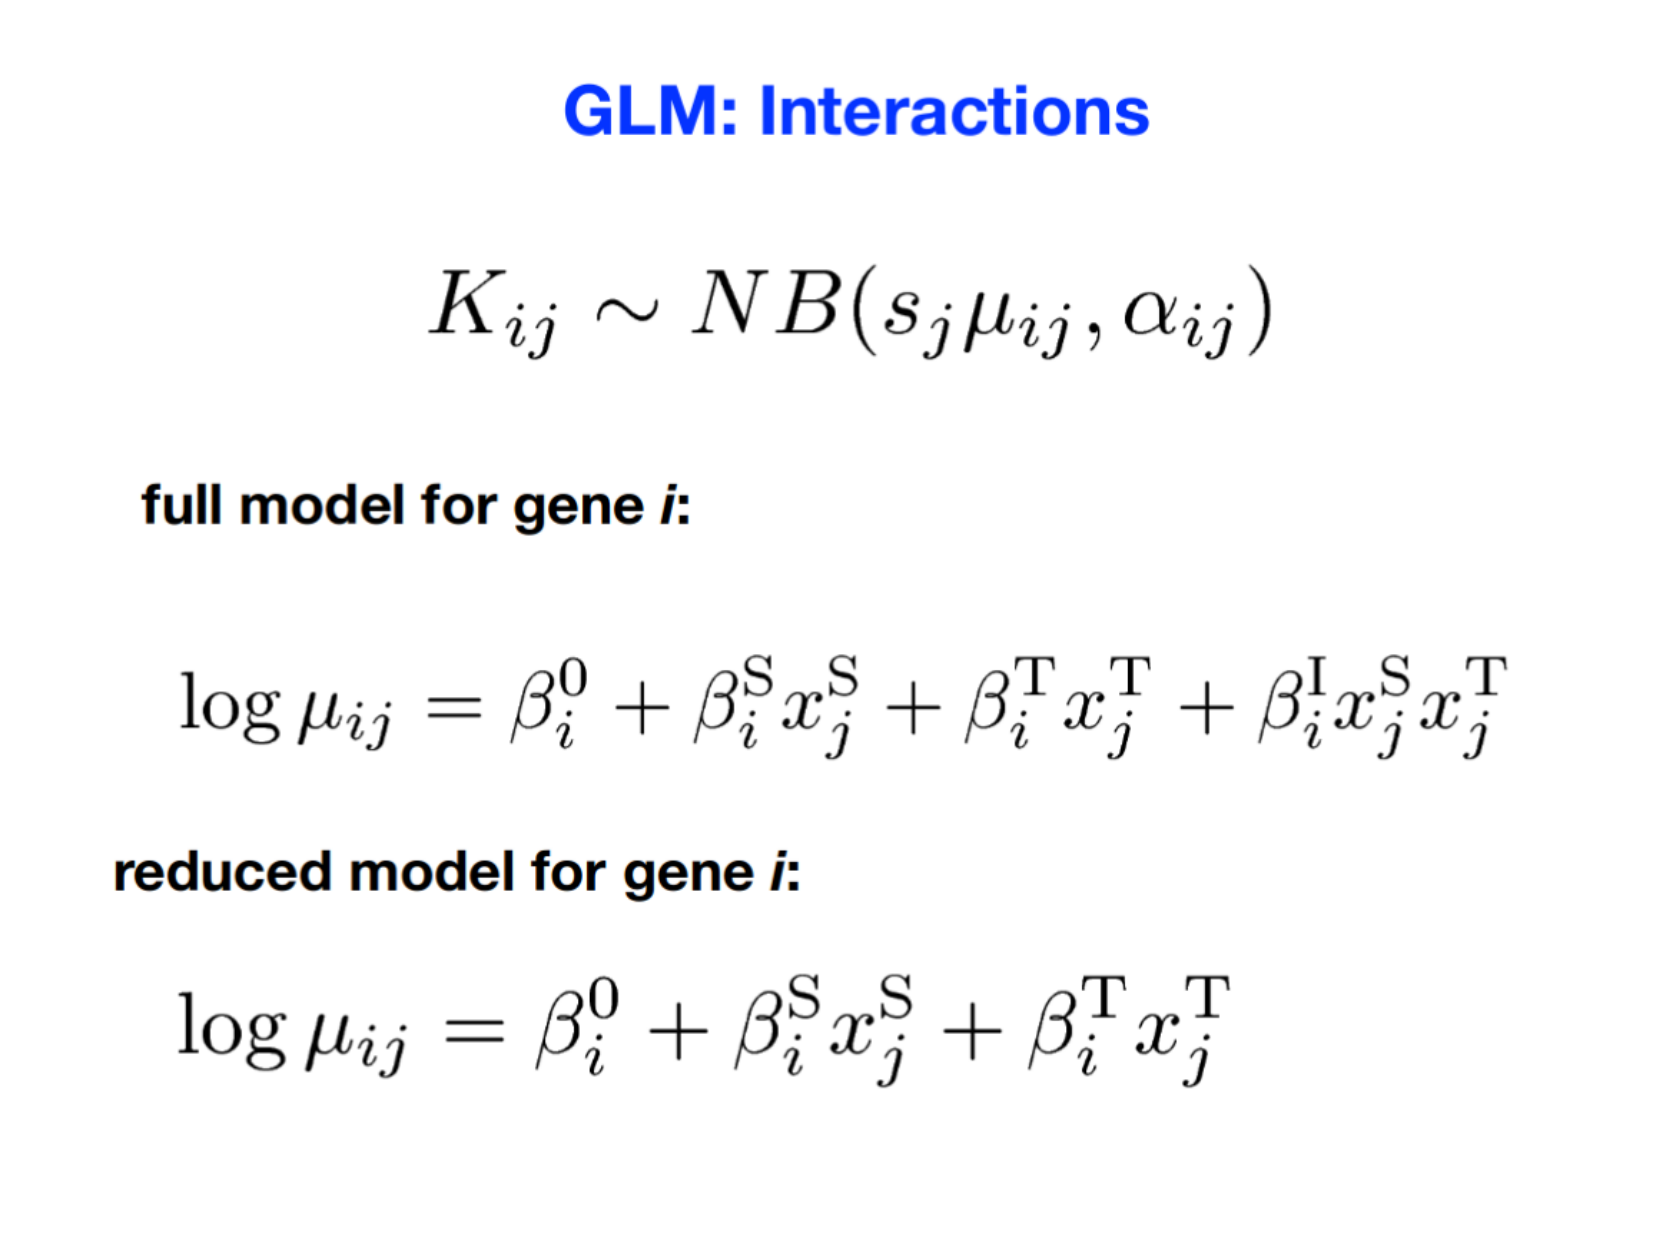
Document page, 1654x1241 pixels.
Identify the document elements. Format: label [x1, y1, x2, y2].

picture [49, 33, 1612, 1164]
